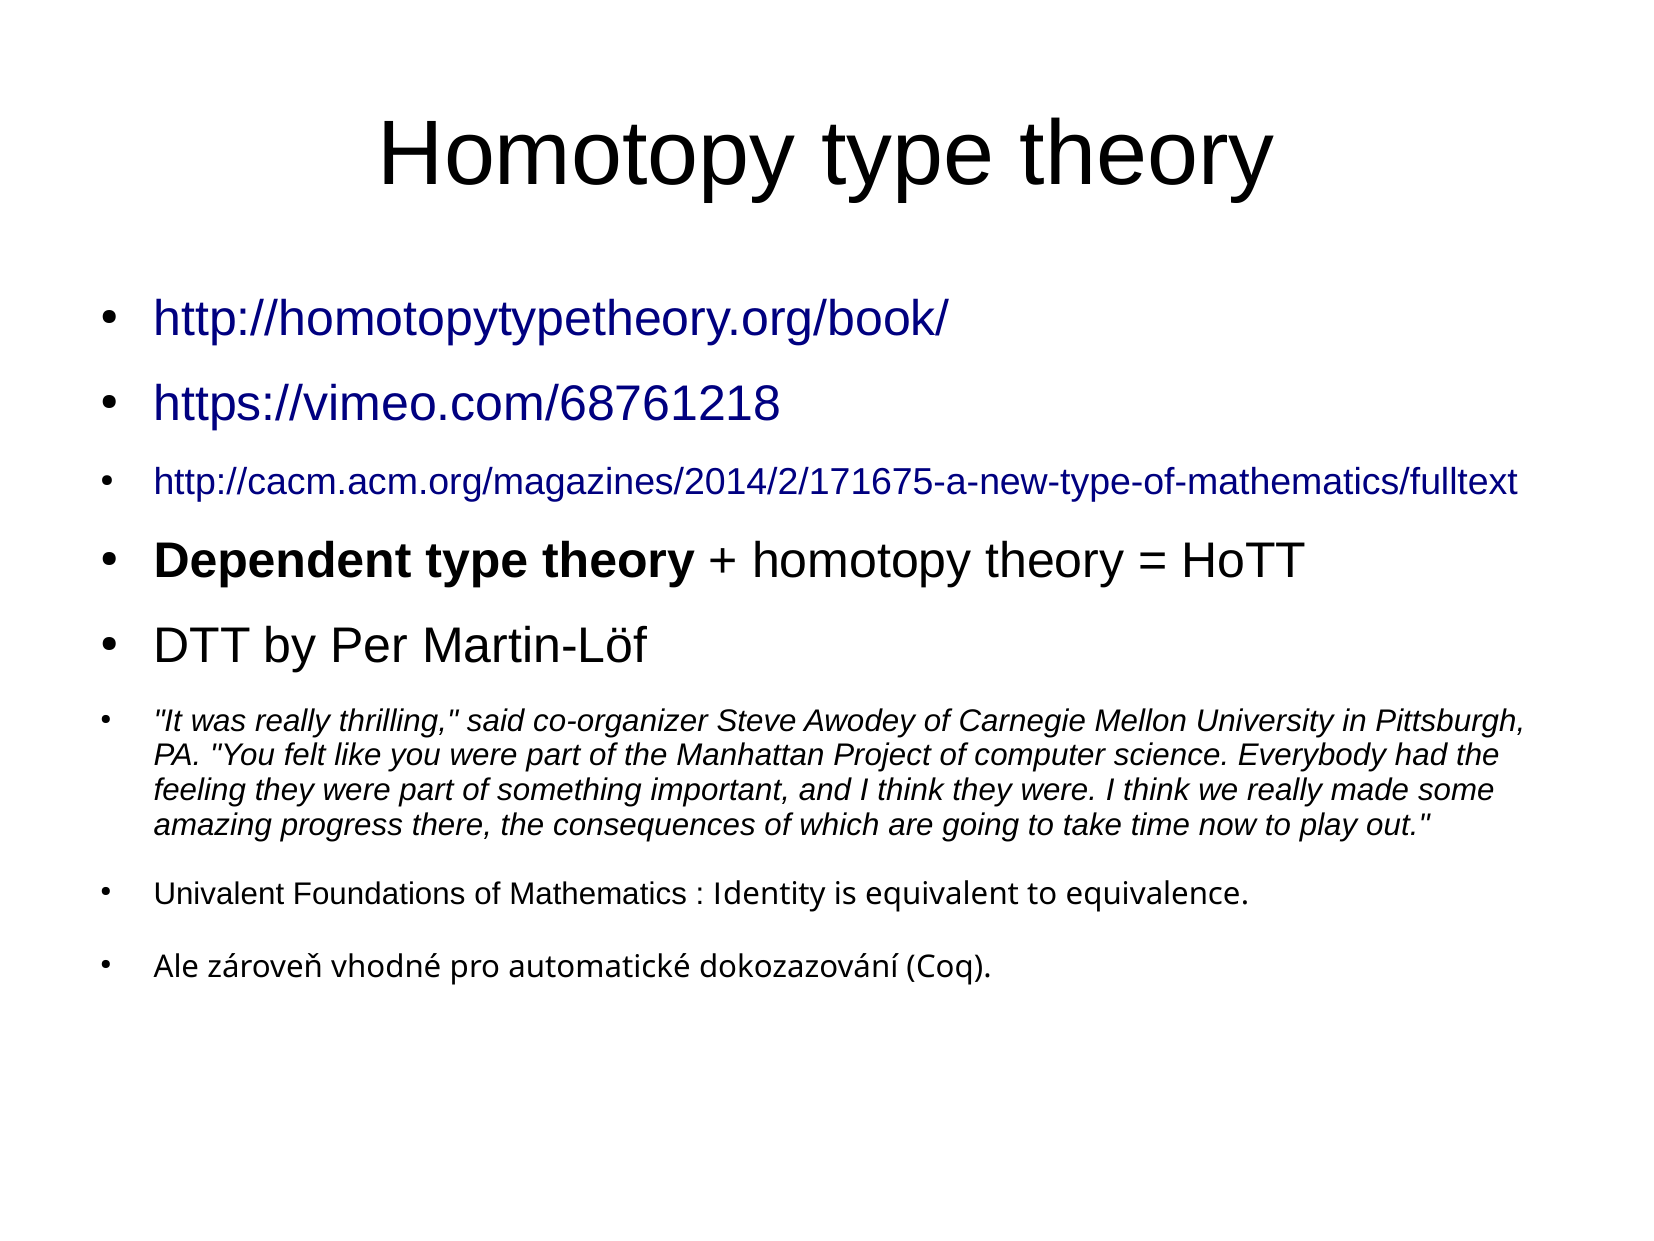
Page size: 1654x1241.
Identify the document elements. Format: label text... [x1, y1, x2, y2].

list http://homotopytypetheory.org/book/ https://vimeo.com/68761218 http://cacm.acm.org/magazines/2014/2/171675-a-new-type-of-mathematics/fulltext Dependent type theory + homotopy theory = HoTT DTT by Per Martin-Löf "It was really thrilling," said co-organizer Steve Awodey of Carnegie Mellon University in Pittsburgh, PA. "You felt like you were part of the Manhattan Project of computer science. Everybody had the feeling they were part of something important, and I think they were. I think we really made some amazing progress there, the consequences of which are going to take time now to play out." Univalent Foundations of Mathematics : Identity is equivalent to equivalence. Ale zároveň vhodné pro automatické dokozazování (Coq). [82, 290, 1538, 1141]
title Homotopy type theory [82, 49, 1571, 257]
